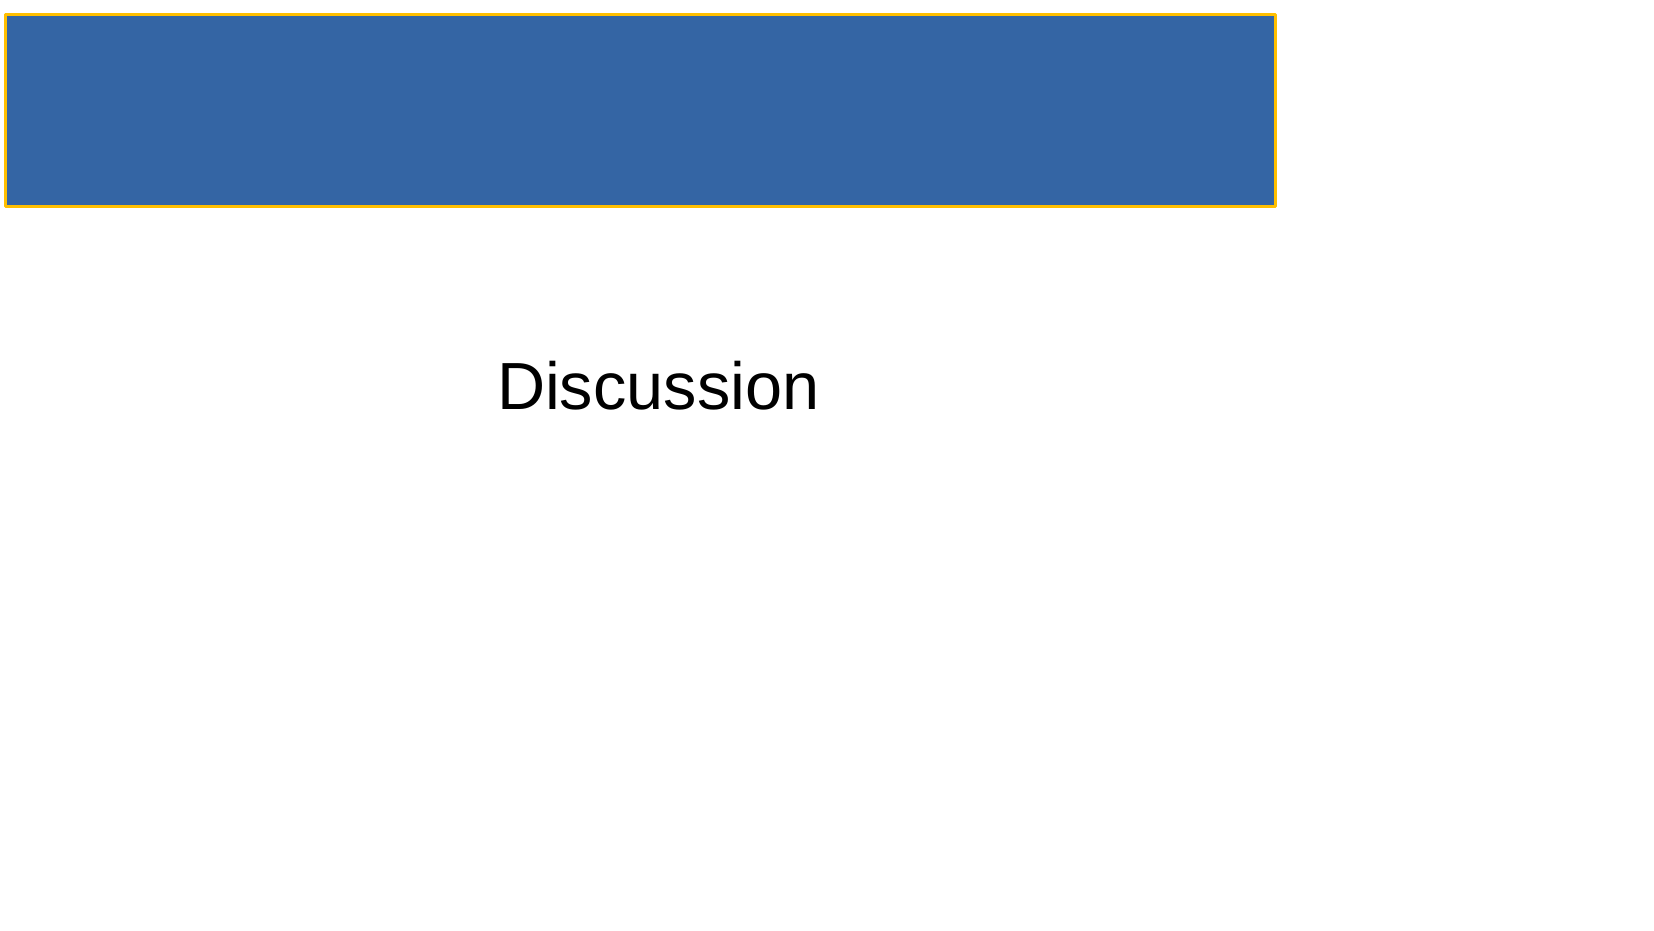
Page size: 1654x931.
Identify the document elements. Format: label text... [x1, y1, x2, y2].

subtitle Discussion [82, 44, 1235, 729]
